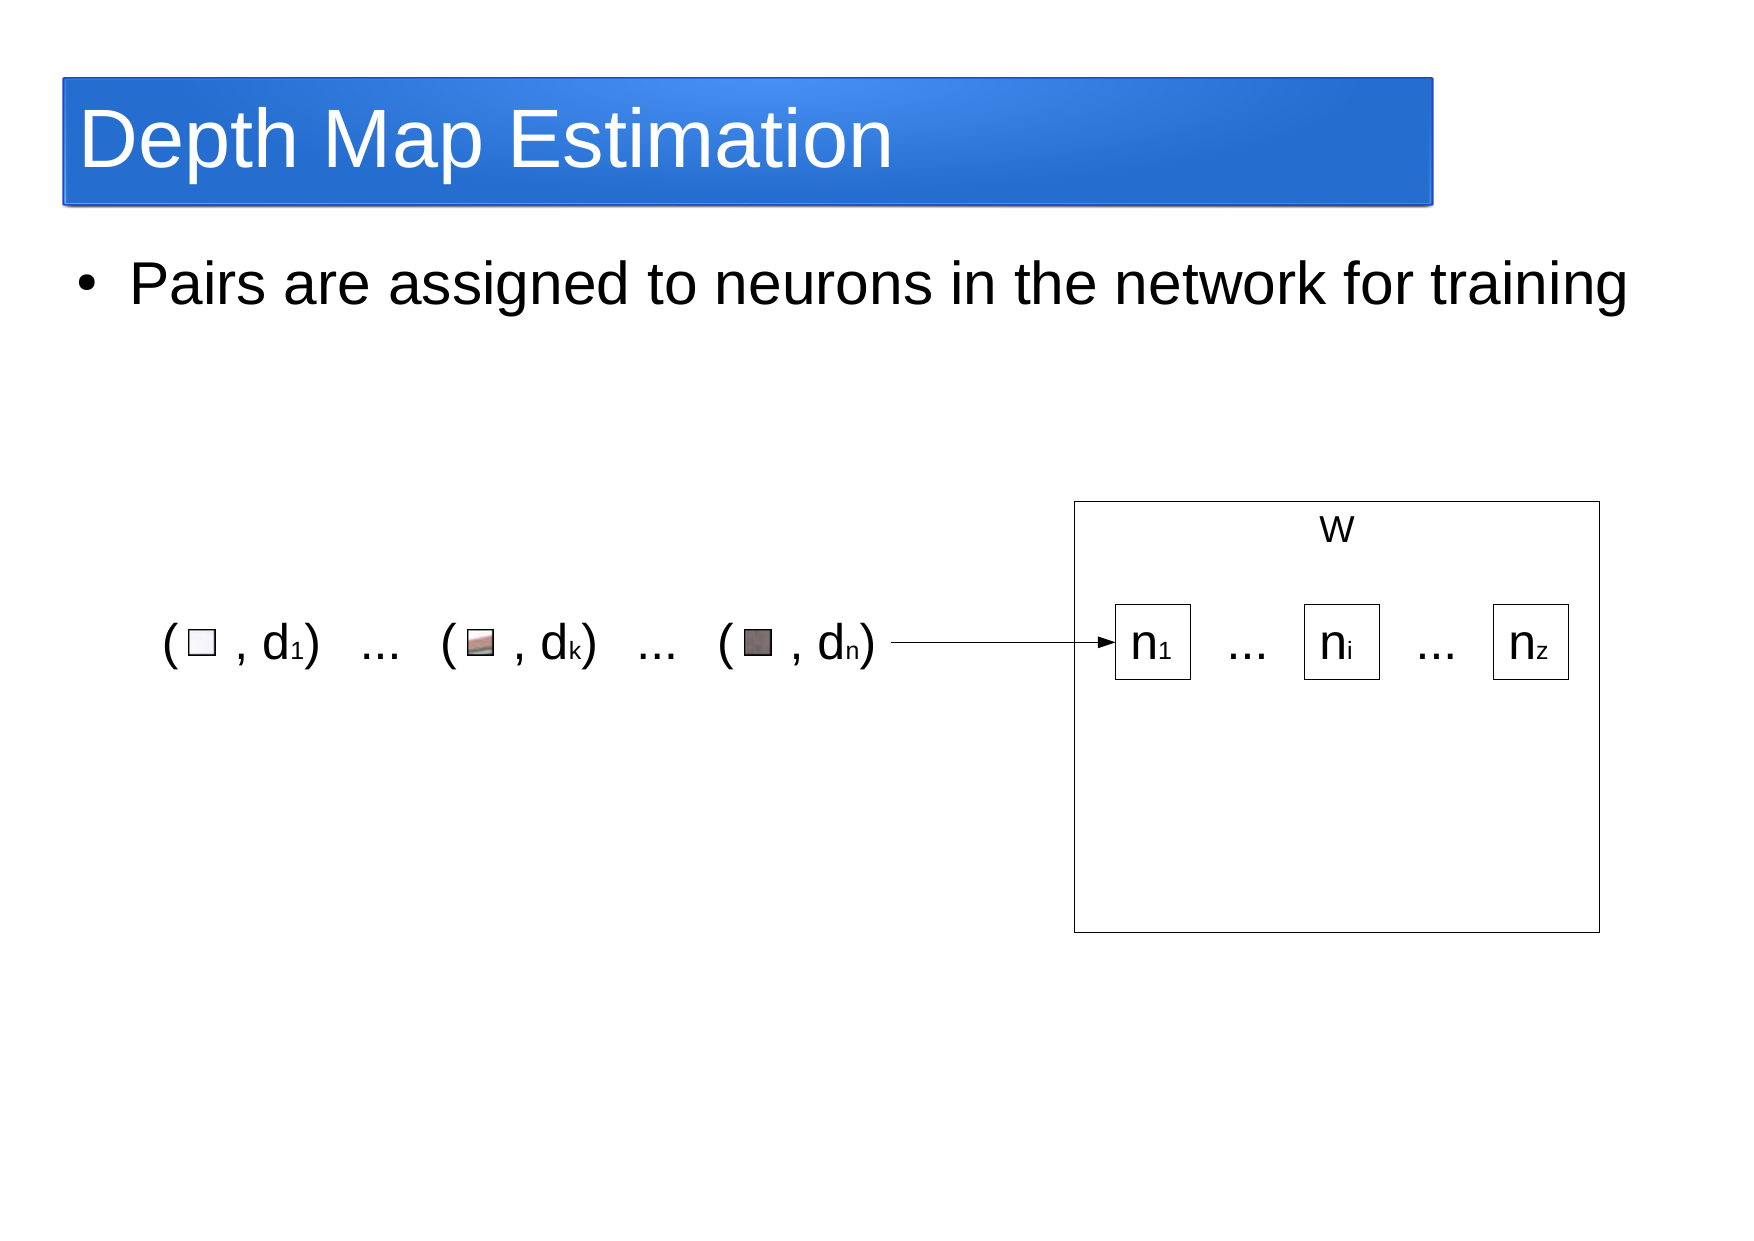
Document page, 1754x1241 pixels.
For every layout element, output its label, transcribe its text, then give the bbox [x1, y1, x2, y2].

text_box ( , d1) [147, 607, 337, 678]
text_box ( , dn) [702, 607, 892, 678]
picture [58, 77, 1439, 209]
text_box W [1074, 501, 1600, 933]
picture [467, 629, 494, 656]
text_box ... [1211, 607, 1284, 678]
list Pairs are assigned to neurons in the network for training [58, 249, 1696, 342]
text_box ... [1400, 607, 1473, 678]
title Depth Map Estimation [78, 80, 1429, 198]
text_box ... [621, 607, 694, 678]
picture [188, 629, 216, 656]
text_box ... [345, 607, 417, 678]
text_box ( , dk) [425, 607, 613, 678]
